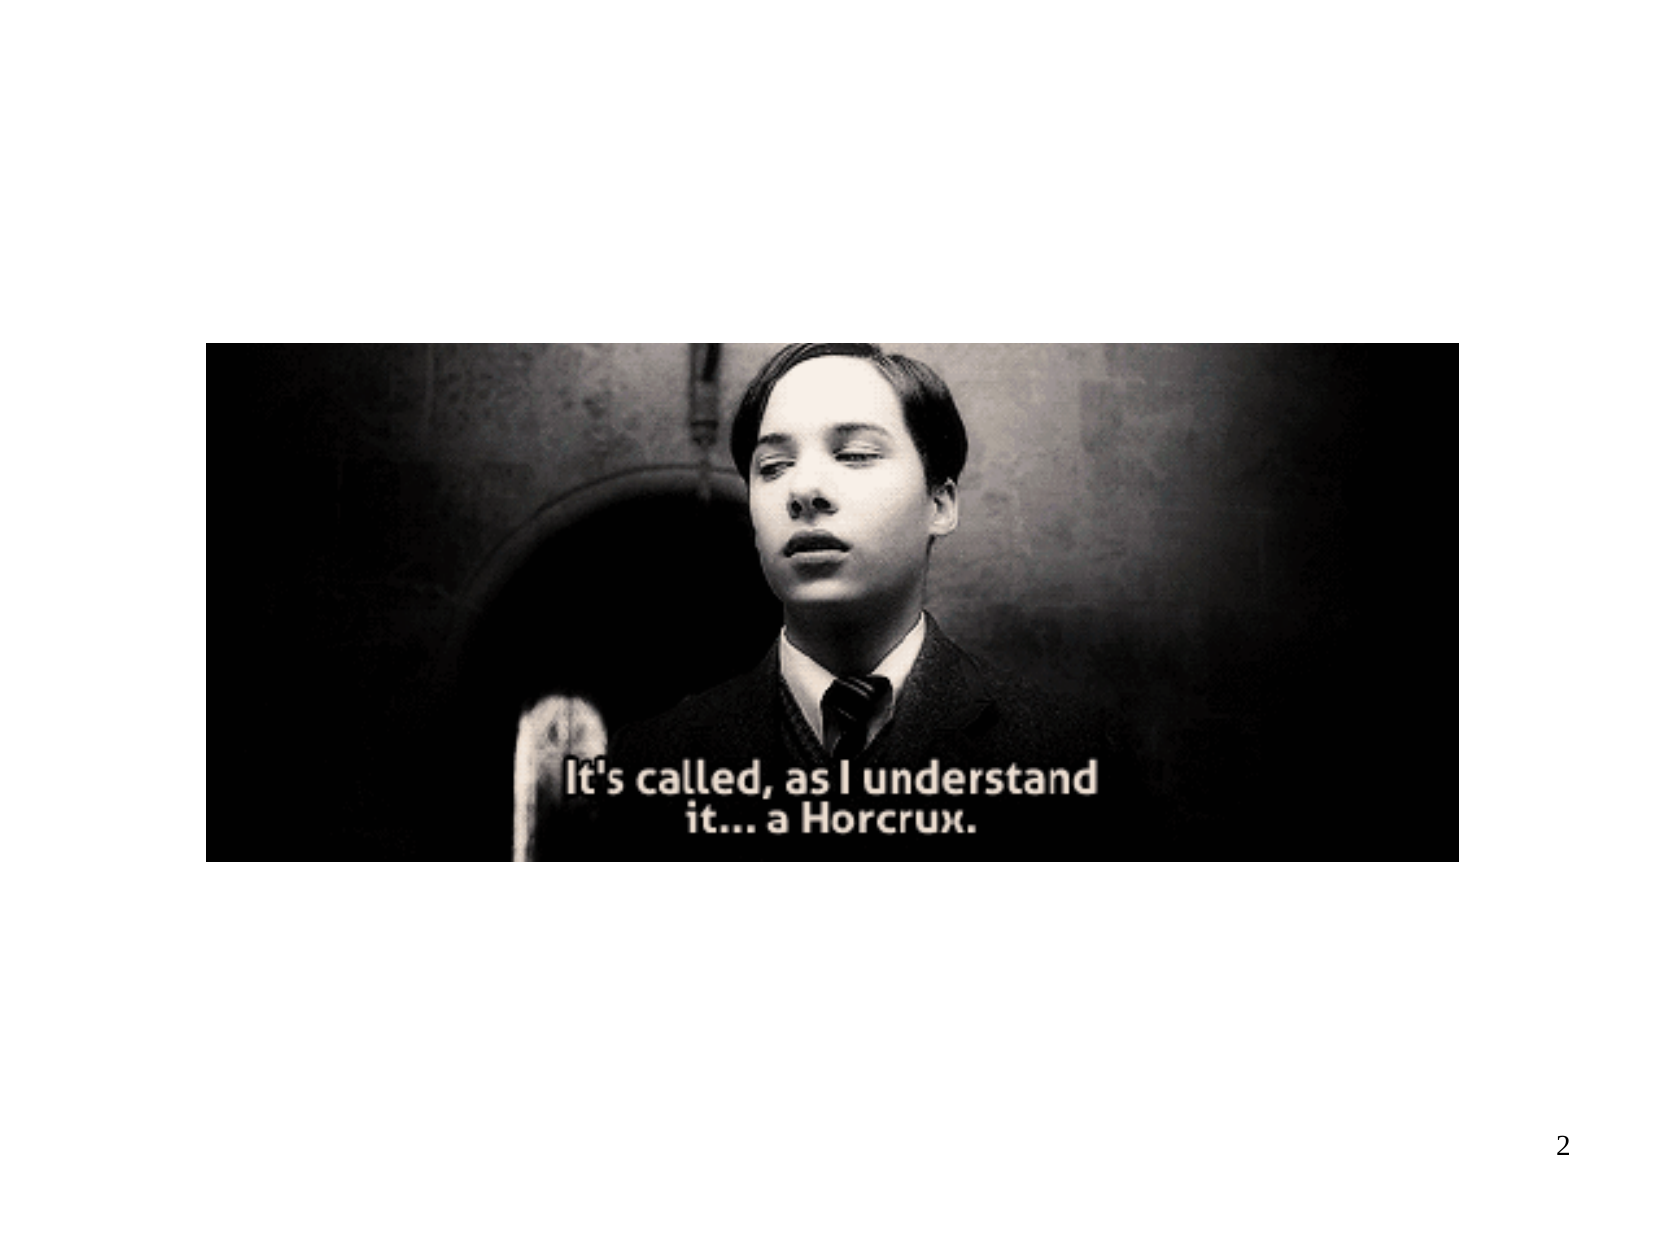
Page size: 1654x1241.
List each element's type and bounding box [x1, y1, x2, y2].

picture [206, 343, 1459, 863]
